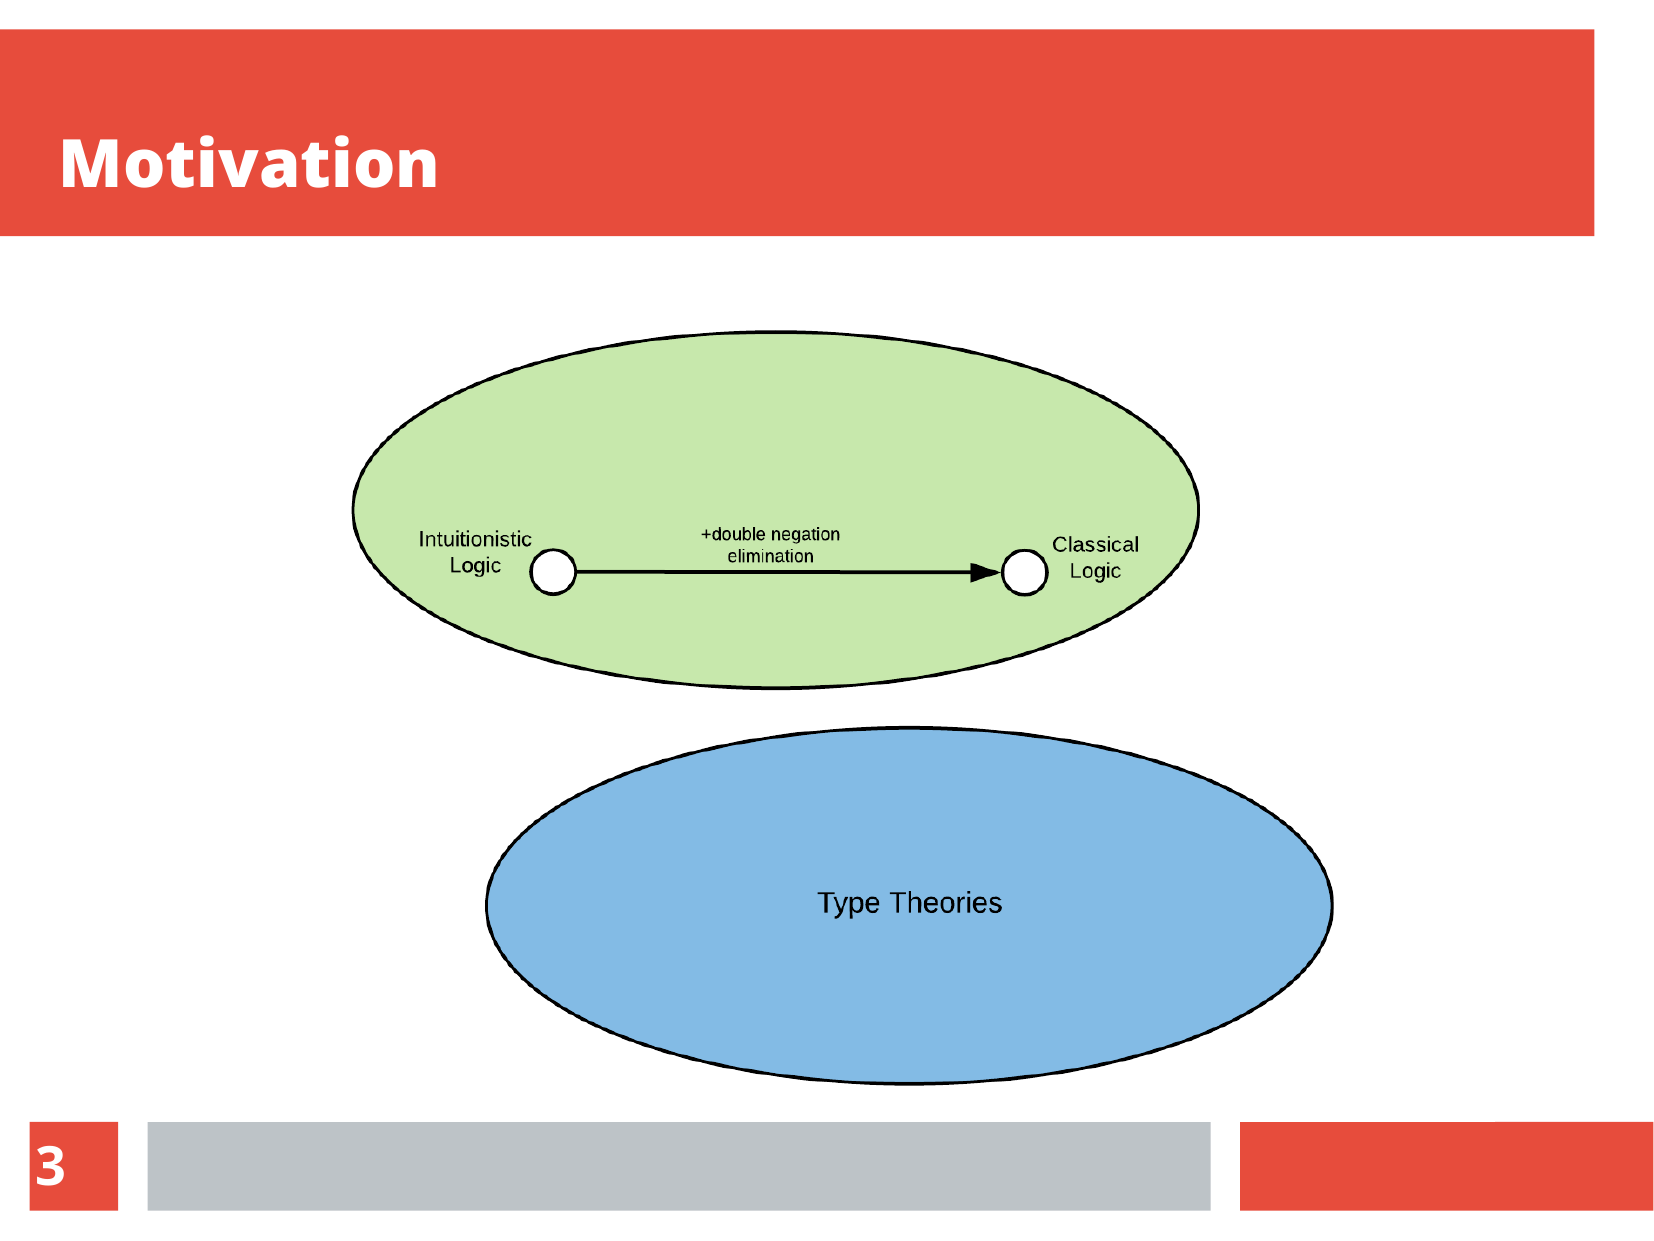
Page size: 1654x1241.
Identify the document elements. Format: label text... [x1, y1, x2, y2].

title Motivation [59, 58, 1595, 207]
picture [124, 240, 1495, 1122]
text_box 3 [20, 1119, 254, 1210]
